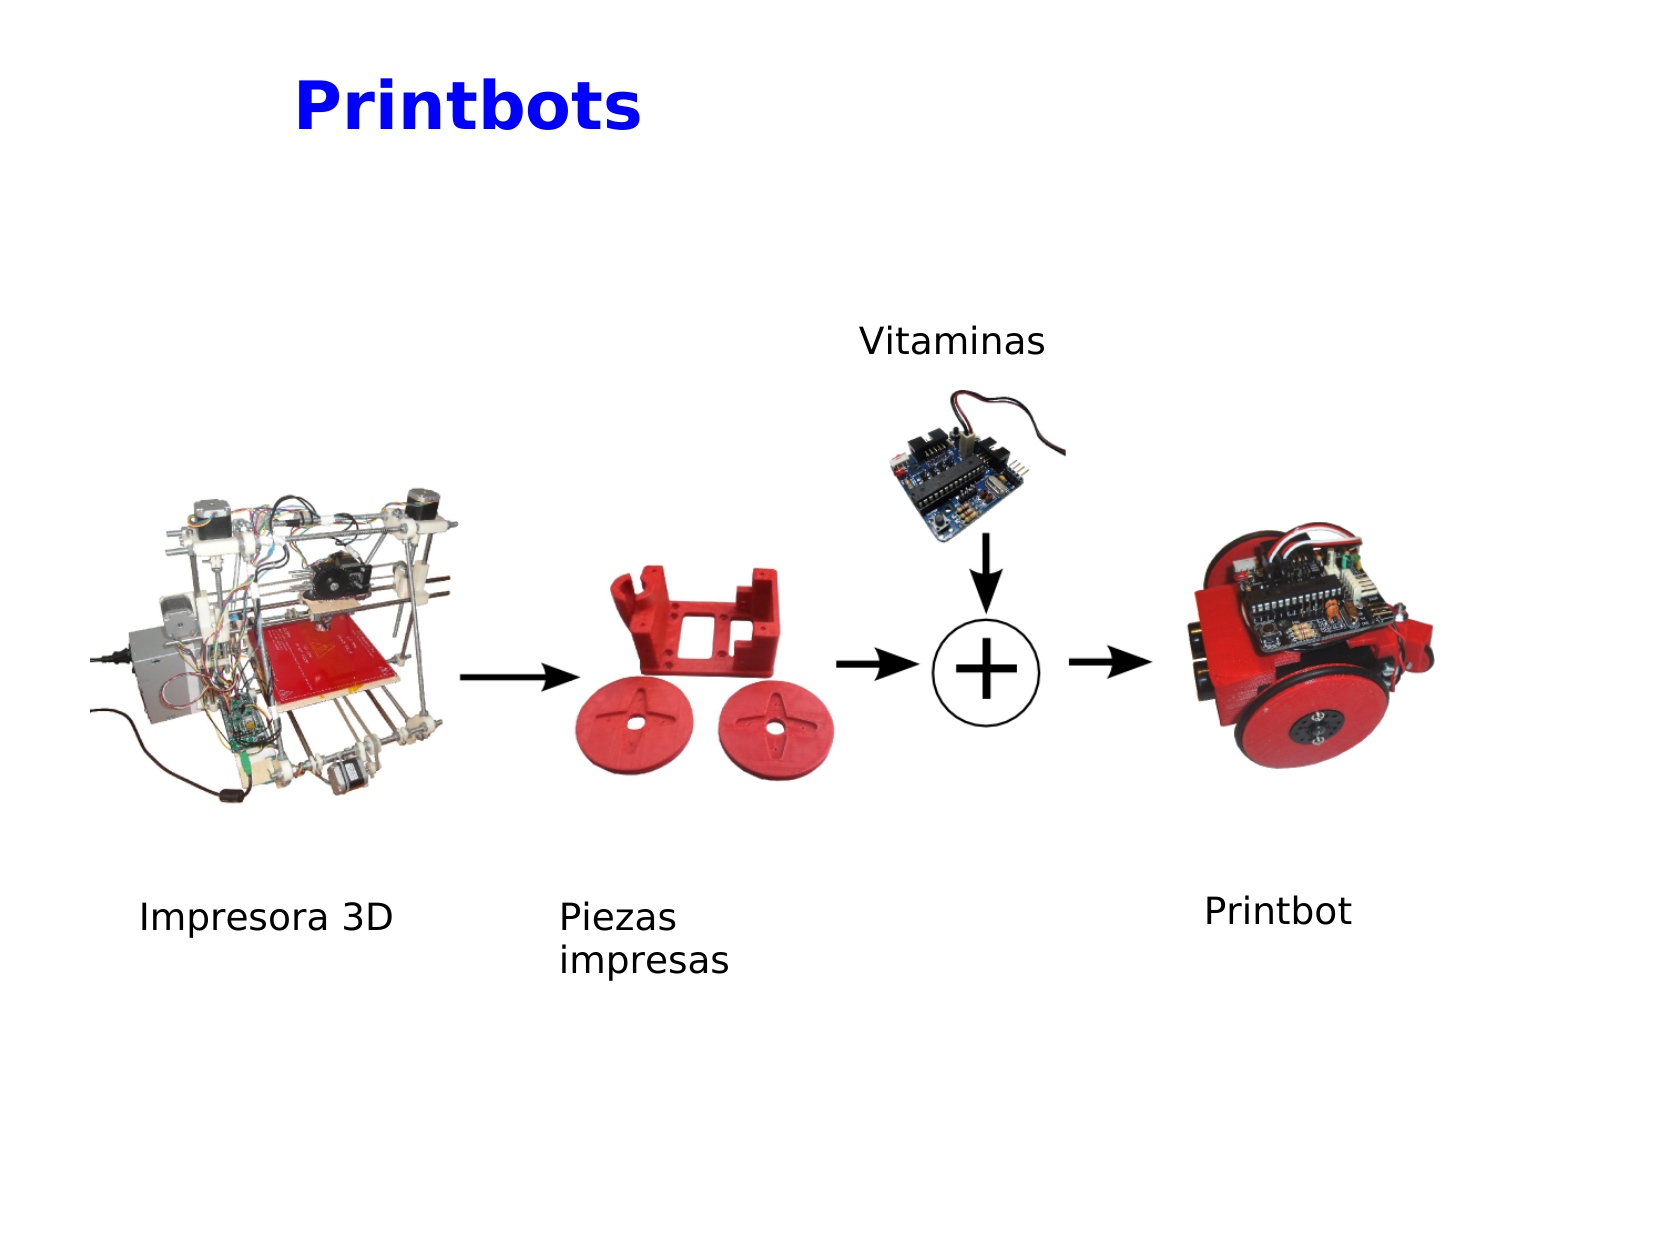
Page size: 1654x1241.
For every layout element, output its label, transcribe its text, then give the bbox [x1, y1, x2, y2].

picture [90, 389, 1445, 820]
text_box Vitaminas [844, 312, 1160, 371]
text_box Printbot [1189, 882, 1505, 941]
text_box Printbots [279, 60, 885, 153]
text_box Piezas impresas [544, 888, 860, 991]
text_box Impresora 3D [124, 888, 440, 947]
